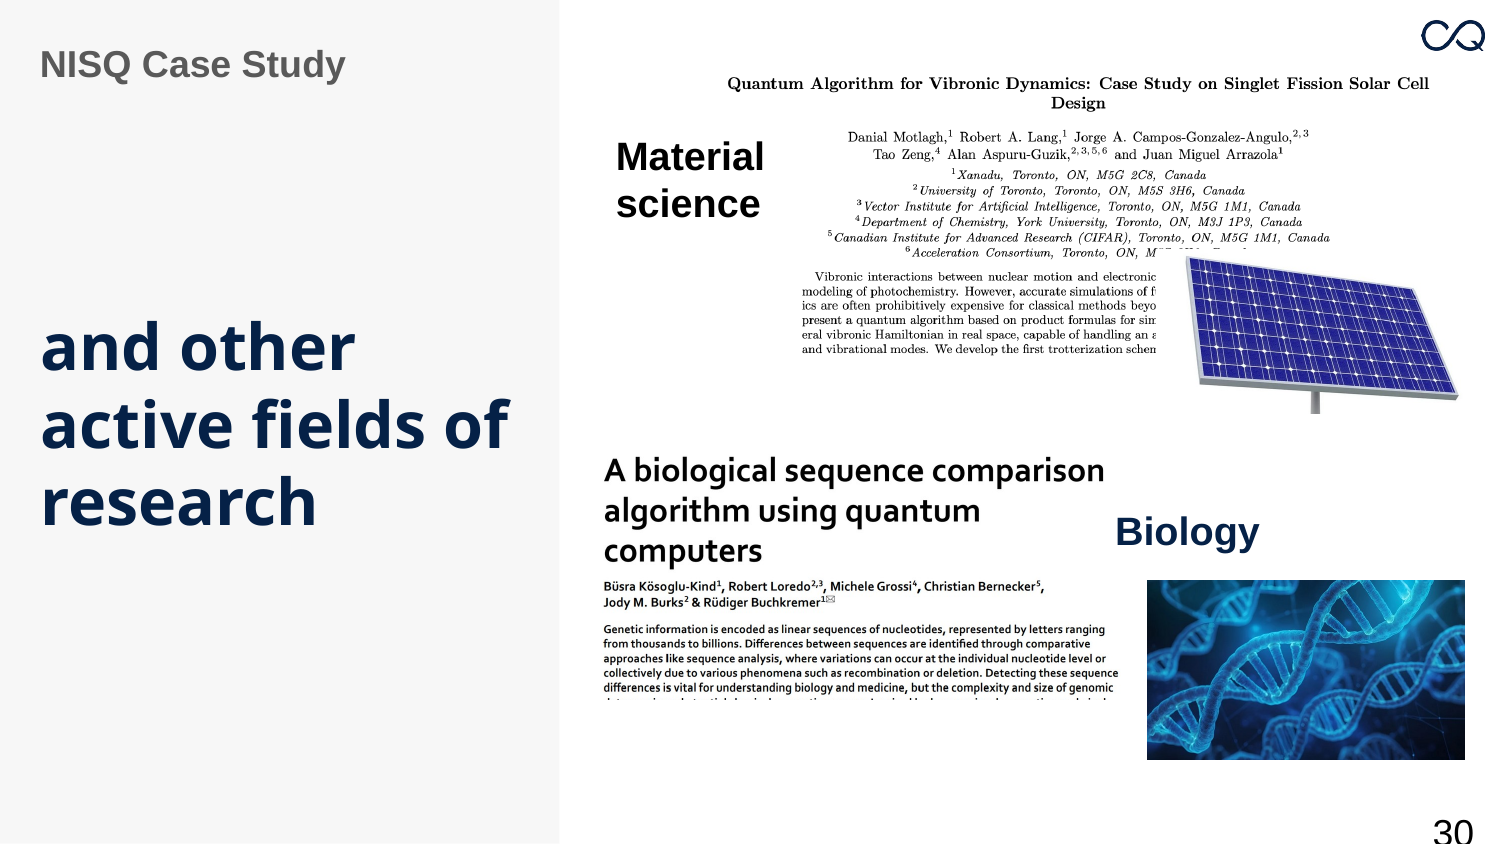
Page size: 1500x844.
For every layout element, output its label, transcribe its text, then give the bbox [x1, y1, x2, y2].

text_box NISQ Case Study [24, 24, 518, 100]
text_box Material science [600, 115, 782, 233]
picture [1375, 580, 1388, 589]
picture [1421, 19, 1485, 51]
title and other active fields of research [25, 291, 560, 553]
picture [600, 454, 1465, 760]
picture [712, 58, 1465, 414]
text_box Biology [1100, 490, 1281, 562]
